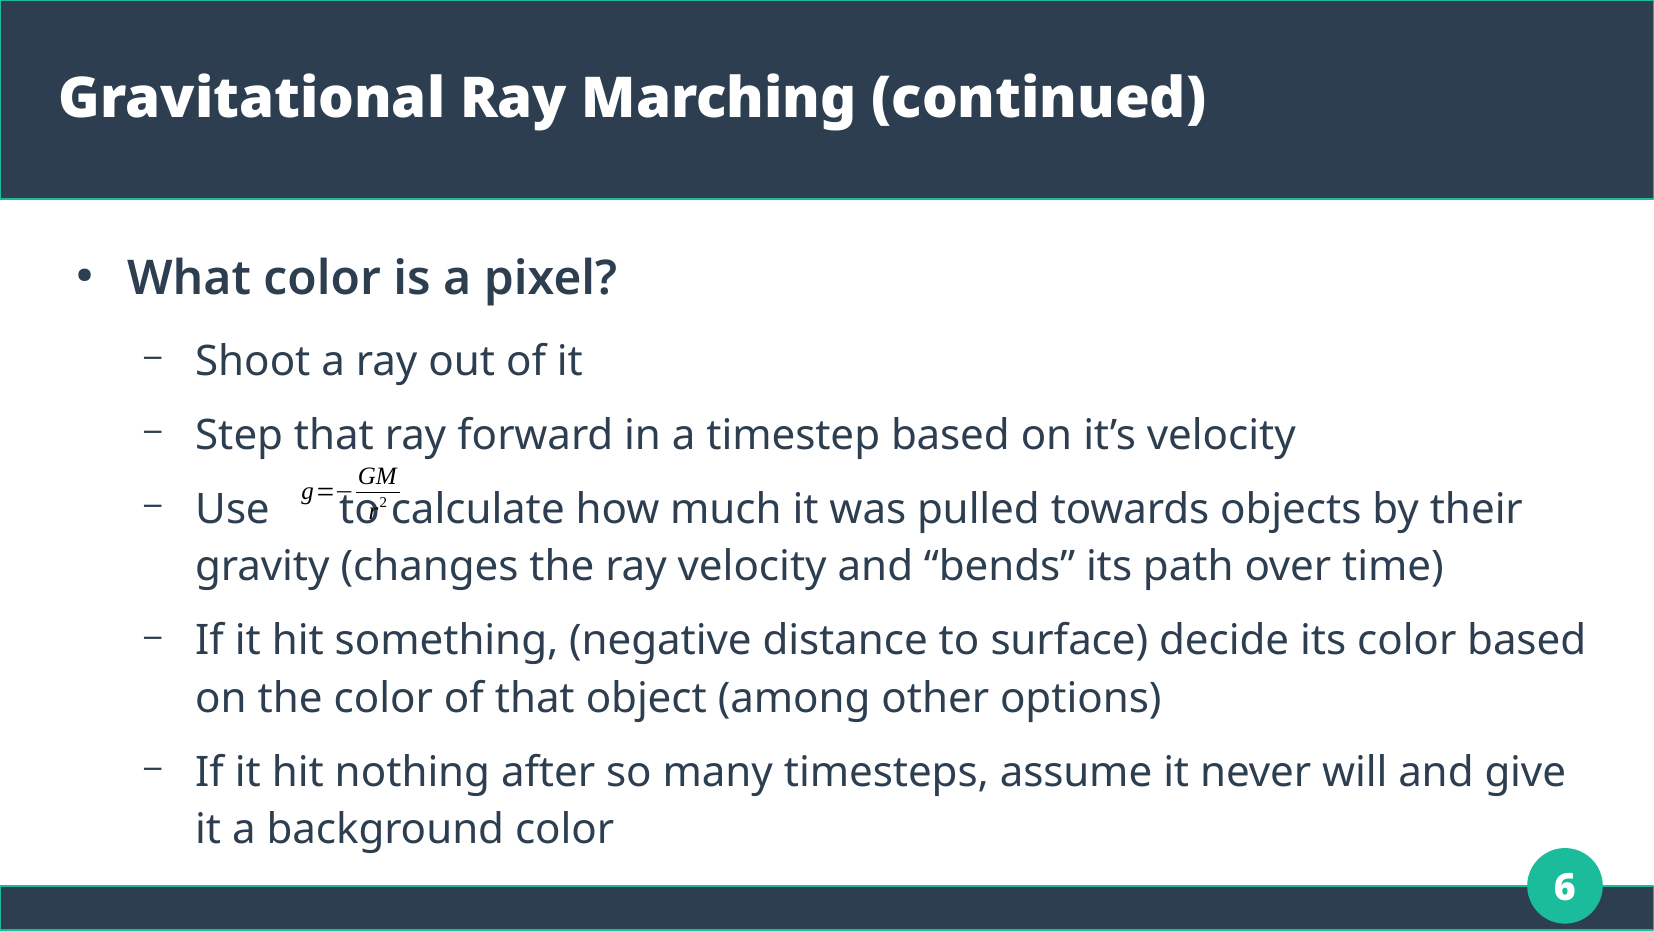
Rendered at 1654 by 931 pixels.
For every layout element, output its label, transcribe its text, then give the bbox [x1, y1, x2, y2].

list What color is a pixel? Shoot a ray out of it Step that ray forward in a timestep based on it’s velocity Use to calculate how much it was pulled towards objects by their gravity (changes the ray velocity and “bends” its path over time) If it hit something, (negative distance to surface) decide its color based on the color of that object (among other options) If it hit nothing after so many timesteps, assume it never will and give it a background color [59, 243, 1595, 864]
chart [300, 462, 401, 526]
title Gravitational Ray Marching (continued) [59, 37, 1595, 155]
